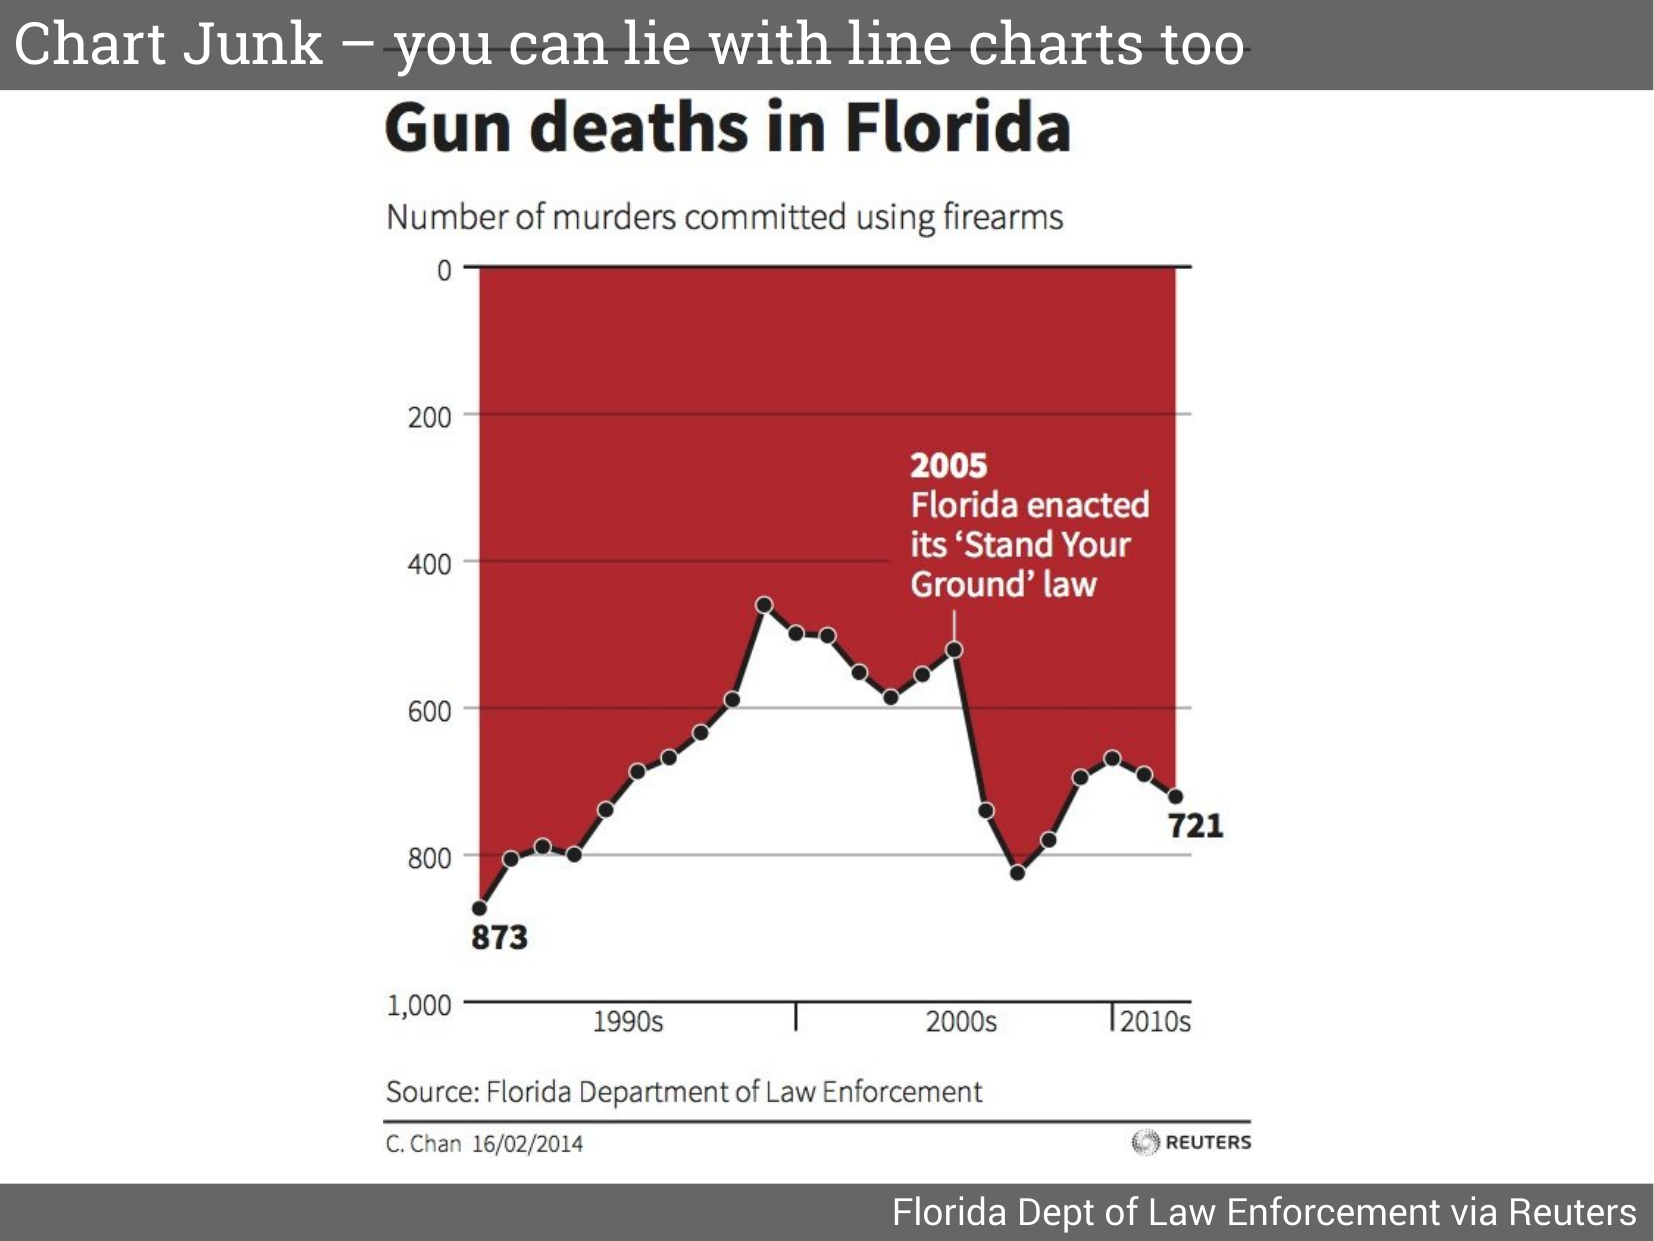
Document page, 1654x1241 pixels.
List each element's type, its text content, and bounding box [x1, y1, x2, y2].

text_box Florida Dept of Law Enforcement via Reuters [0, 1183, 1654, 1241]
picture [383, 91, 1271, 1158]
text_box Chart Junk – you can lie with line charts too [0, 0, 1654, 89]
